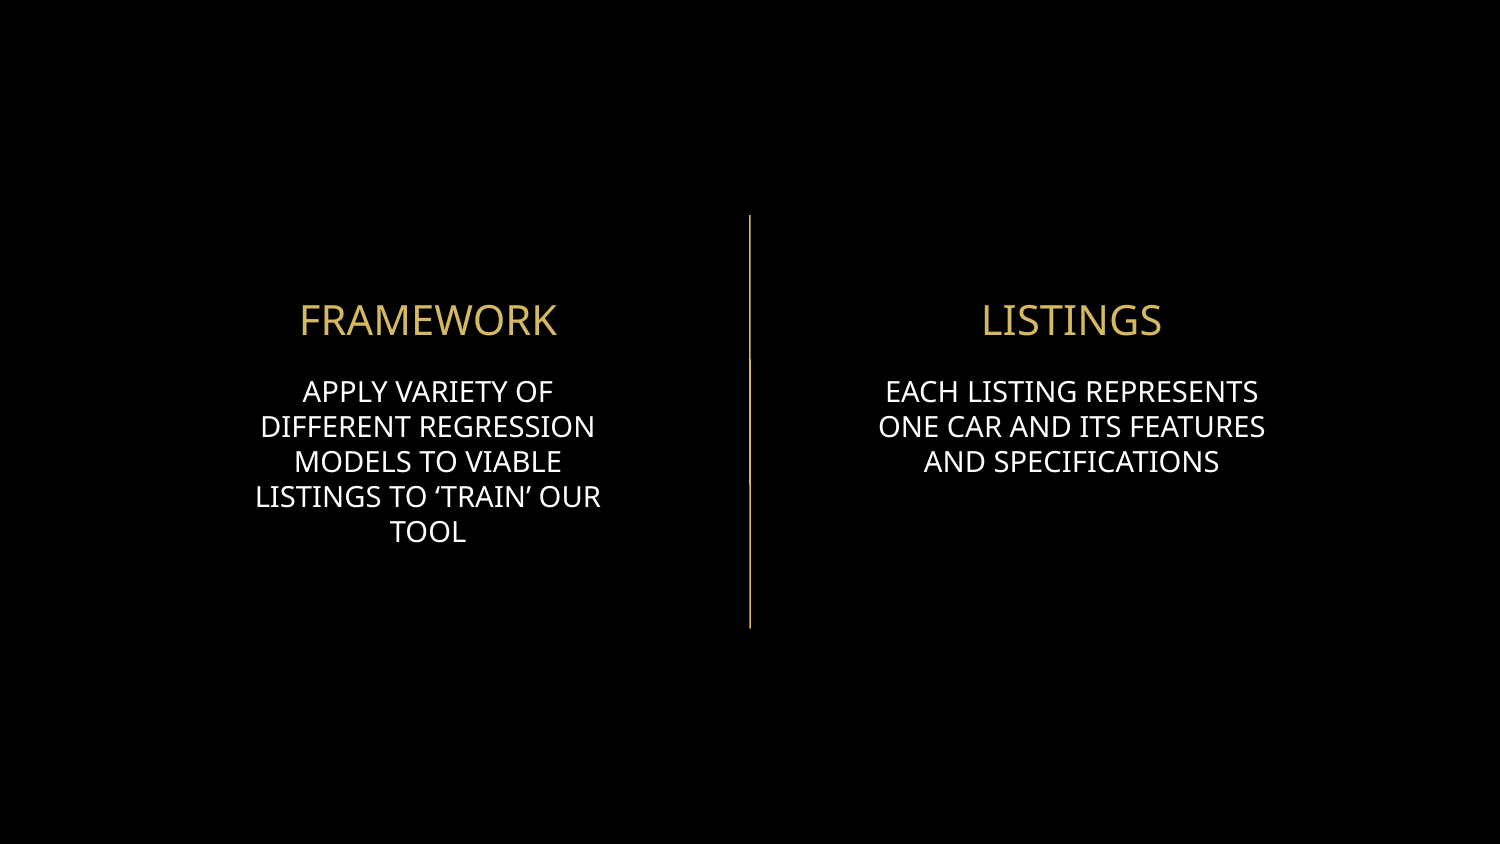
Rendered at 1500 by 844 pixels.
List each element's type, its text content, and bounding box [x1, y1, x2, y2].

subtitle EACH LISTING REPRESENTS ONE CAR AND ITS FEATURES AND SPECIFICATIONS [859, 358, 1284, 569]
subtitle APPLY VARIETY OF DIFFERENT REGRESSION MODELS TO VIABLE LISTINGS TO ‘TRAIN’ OUR TOOL [216, 358, 641, 569]
title LISTINGS [873, 275, 1270, 358]
title FRAMEWORK [230, 275, 627, 358]
